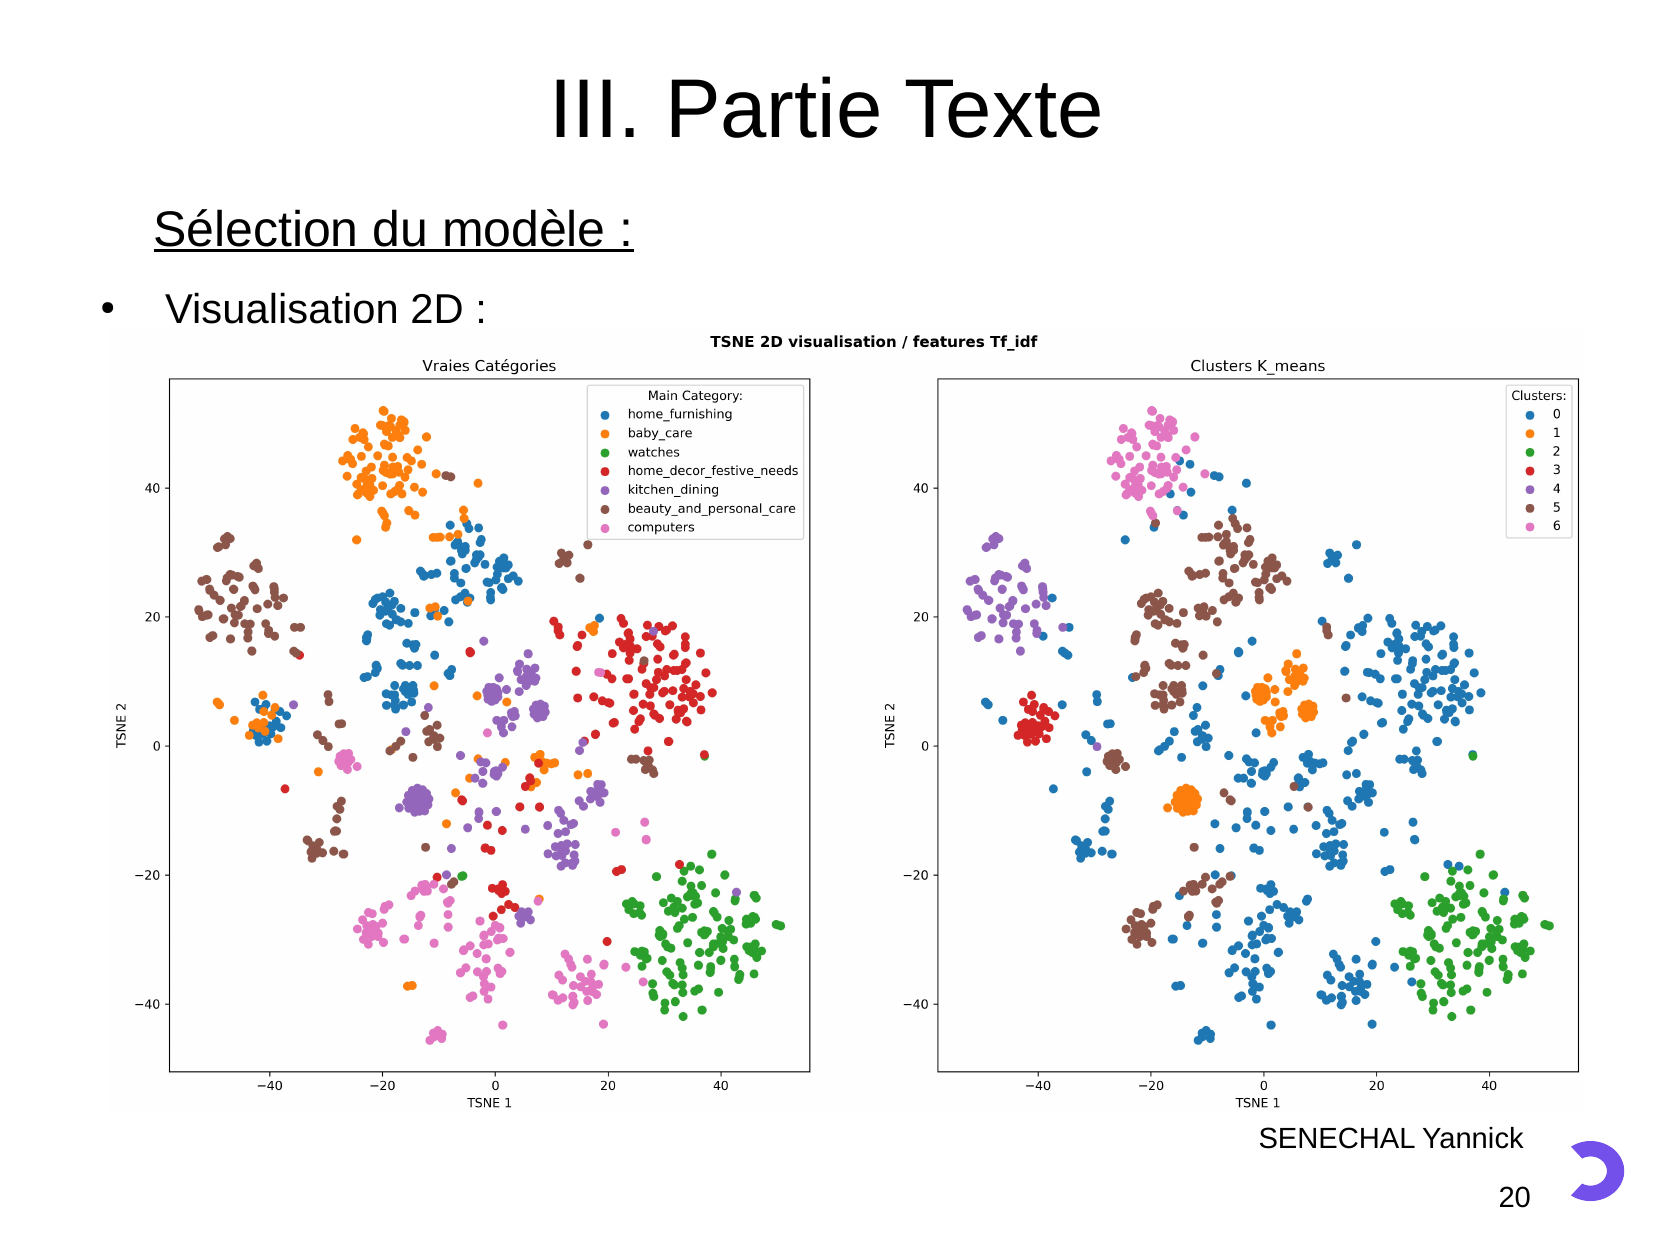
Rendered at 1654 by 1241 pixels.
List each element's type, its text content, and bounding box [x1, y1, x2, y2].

picture [109, 330, 1583, 1111]
picture [1571, 1125, 1642, 1217]
title III. Partie Texte [82, 5, 1571, 200]
list Sélection du modèle : Visualisation 2D : [82, 200, 1571, 1241]
